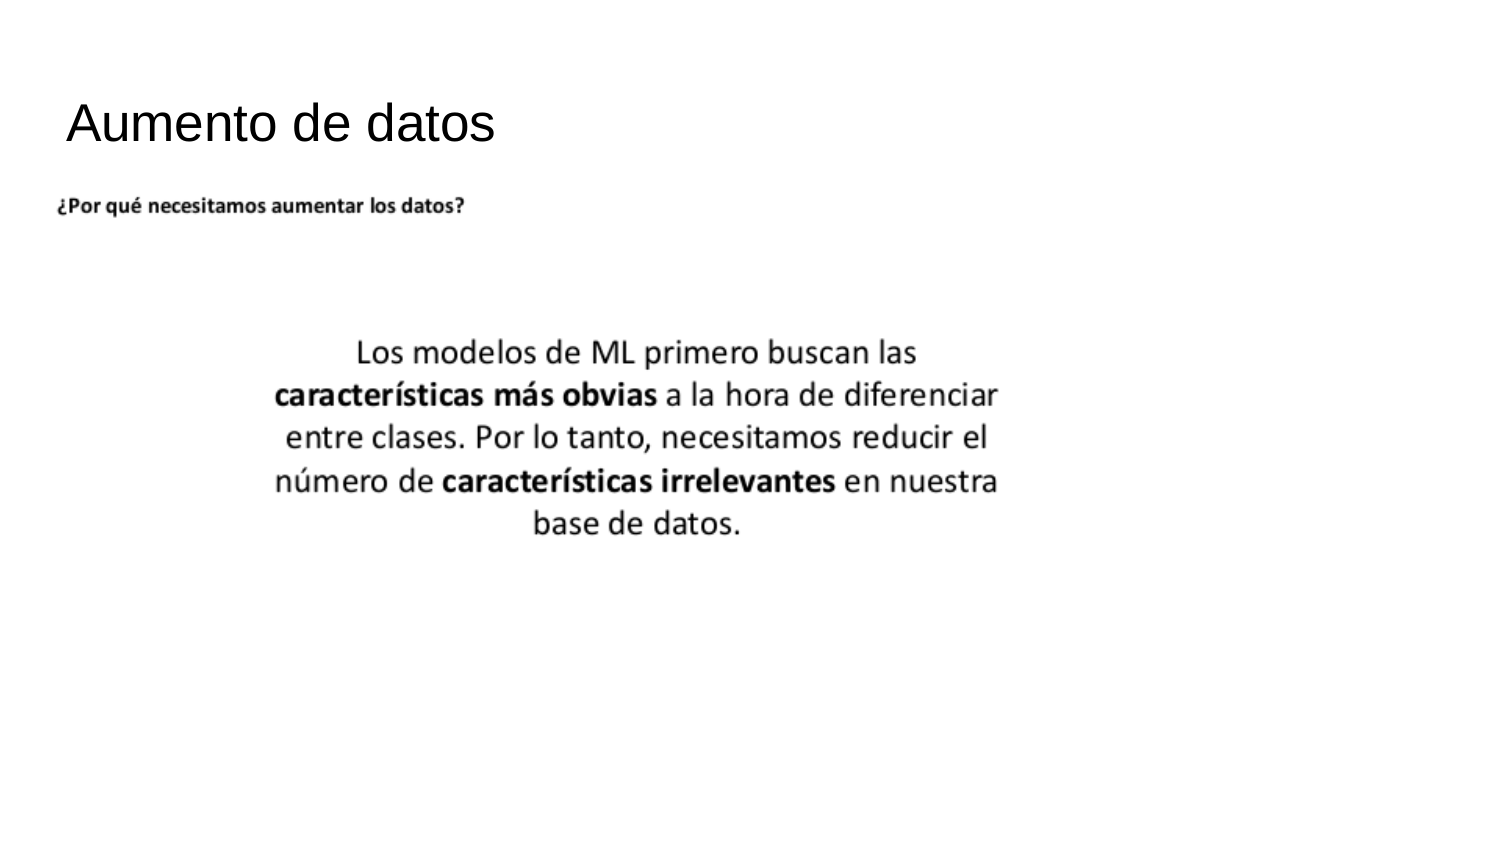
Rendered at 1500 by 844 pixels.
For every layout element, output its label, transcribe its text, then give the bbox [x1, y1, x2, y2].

title Aumento de datos [51, 72, 1449, 167]
picture [51, 188, 1030, 566]
